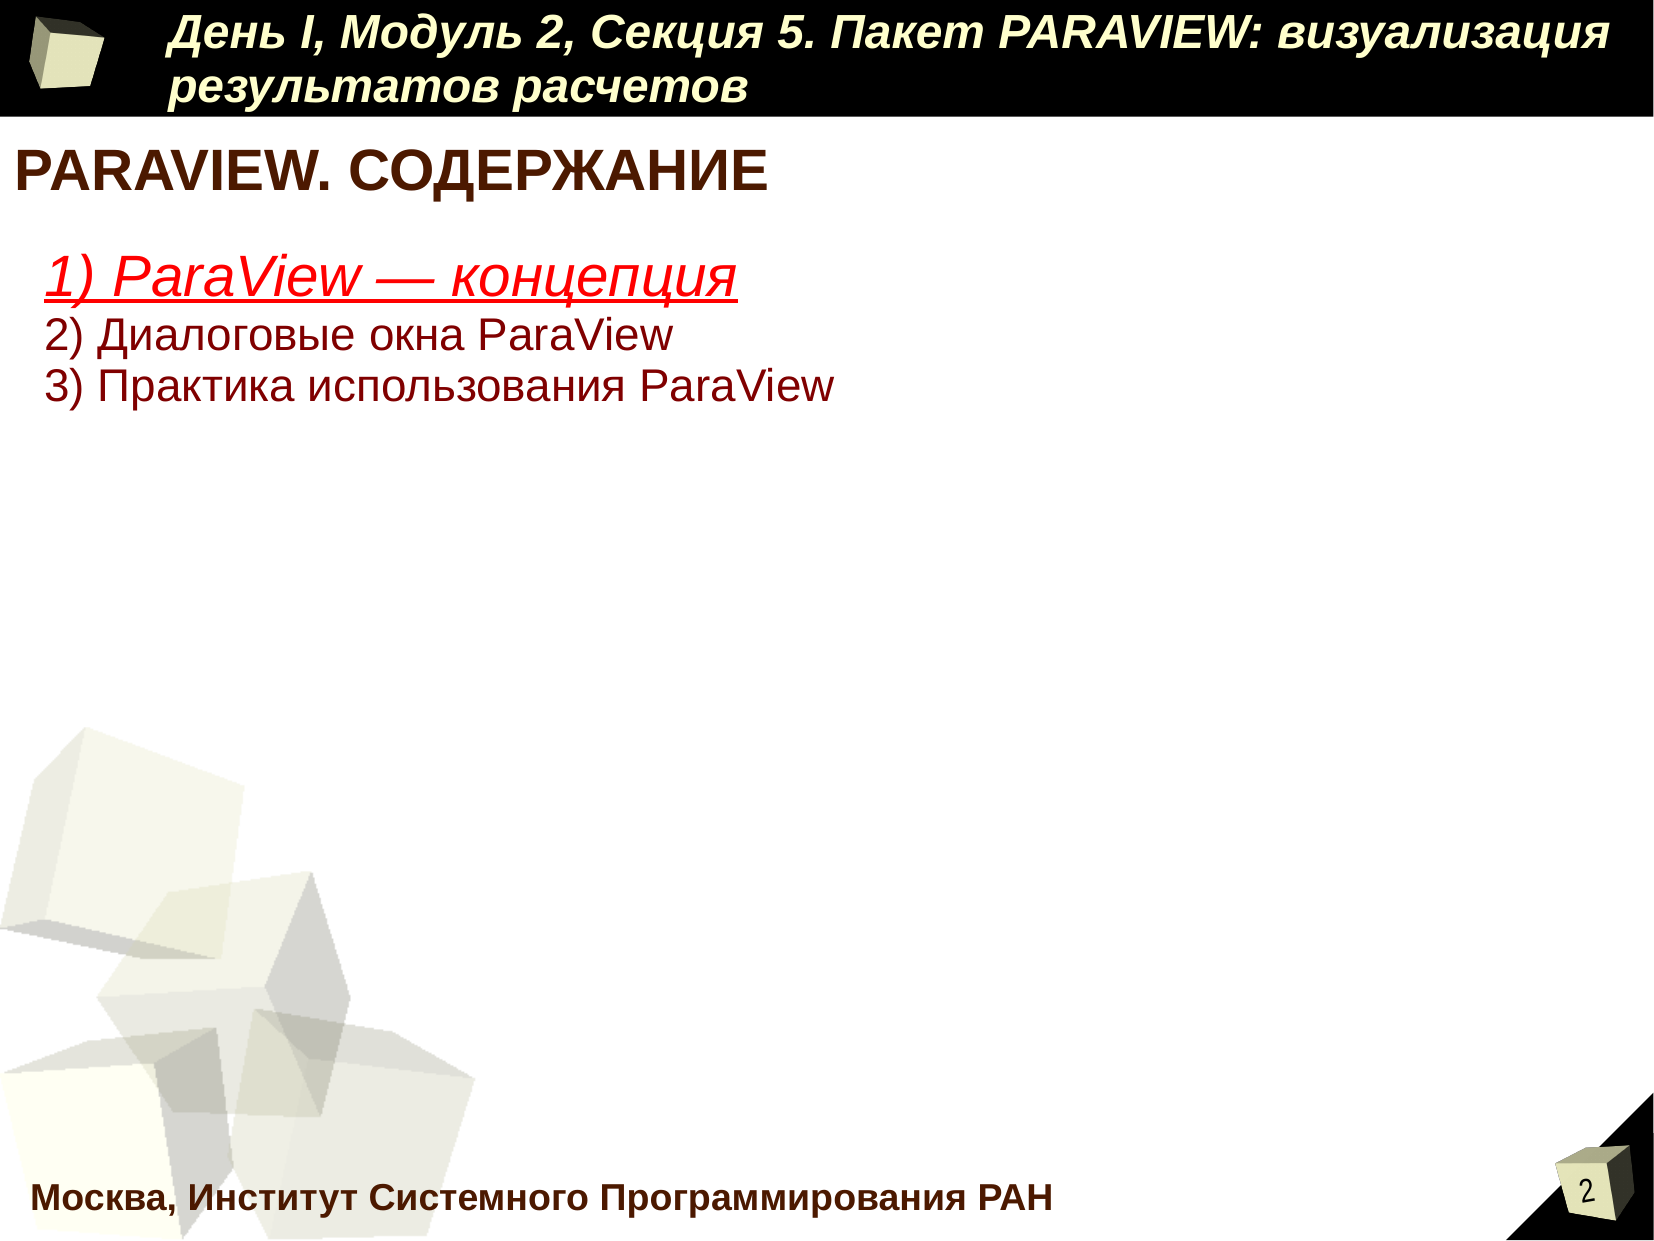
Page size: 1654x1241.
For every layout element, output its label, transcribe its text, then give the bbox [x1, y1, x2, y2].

text_box PARAVIEW. СОДЕРЖАНИЕ [0, 130, 1654, 211]
picture [464, 1193, 472, 1198]
text_box 1) ParaView — концепция 2) Диалоговые окна ParaView 3) Практика использования ParaView [29, 236, 1595, 419]
picture [0, 726, 477, 1241]
